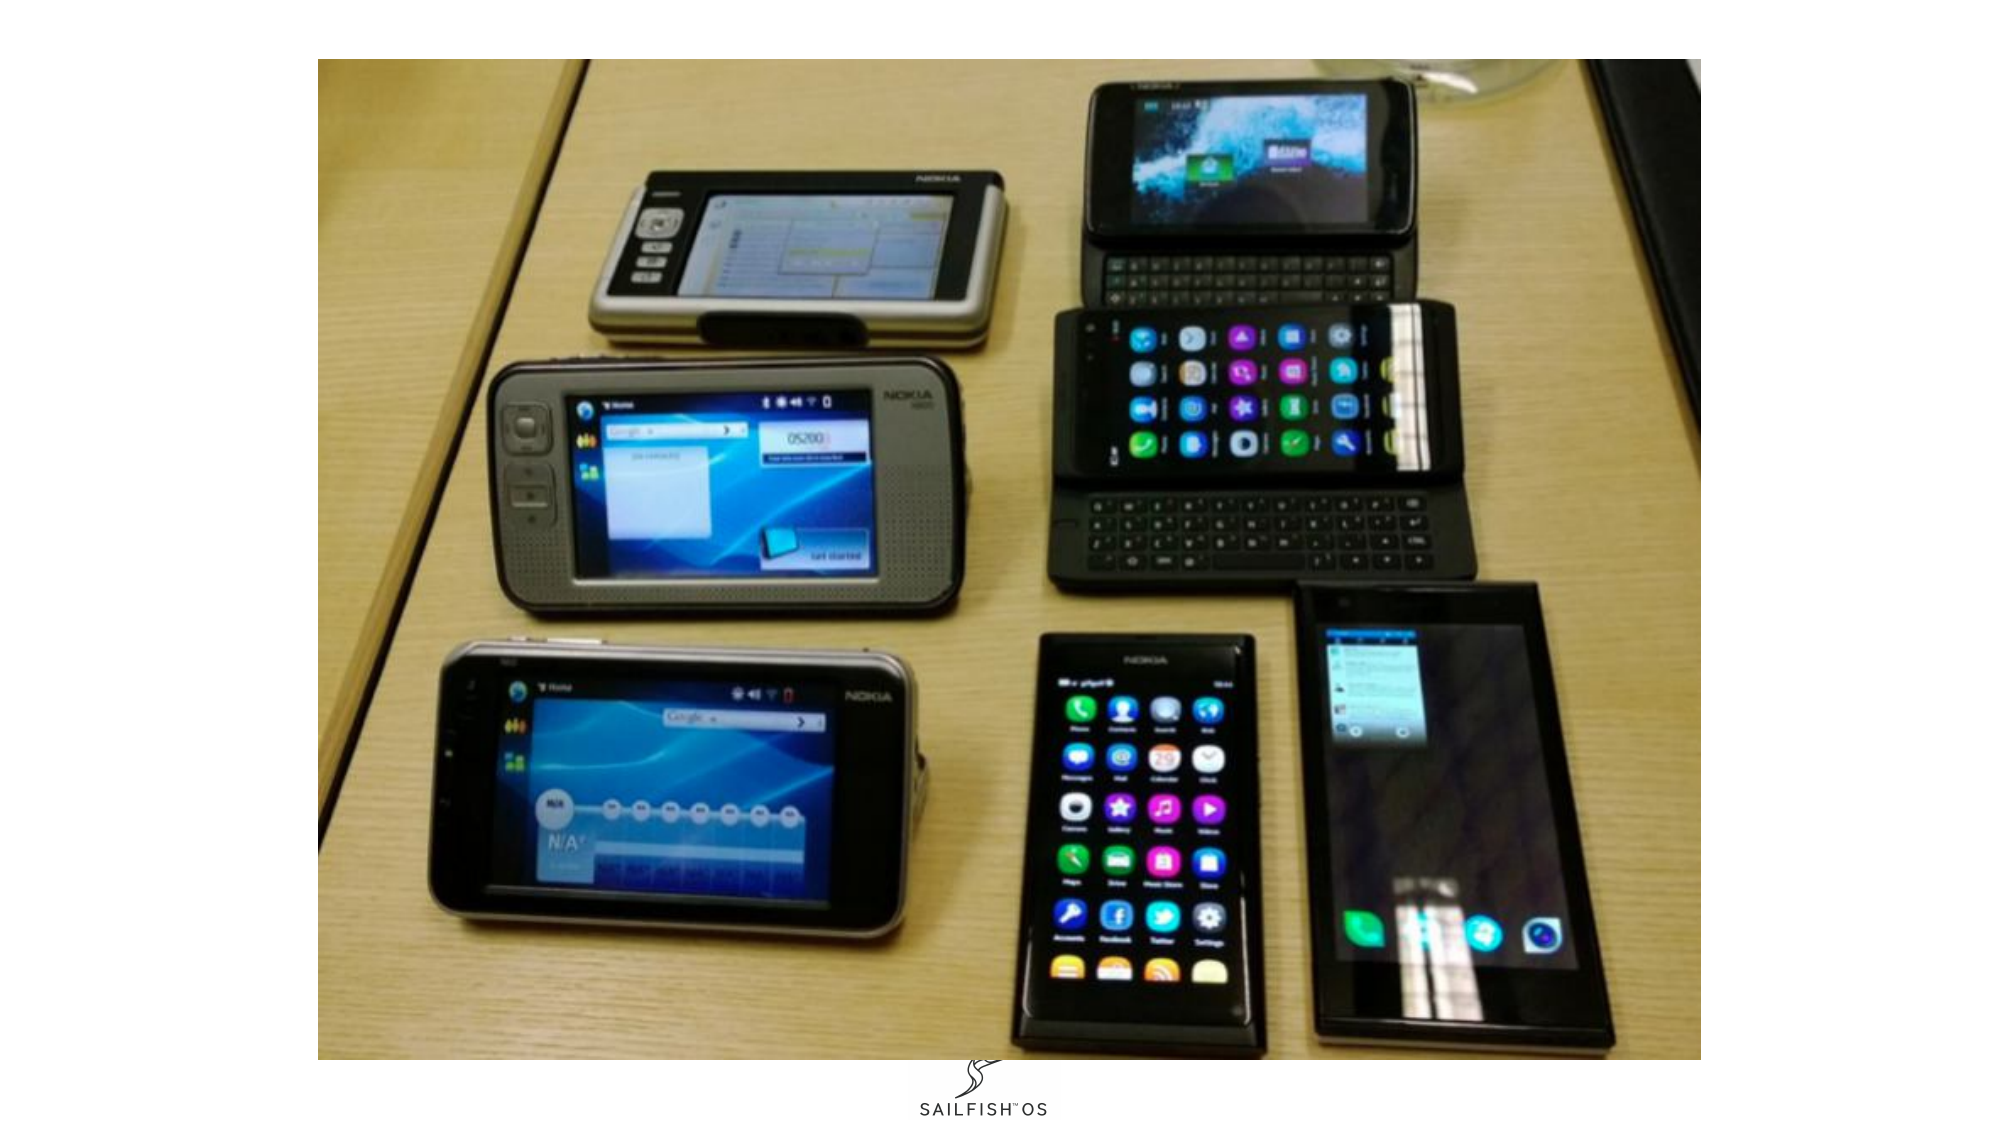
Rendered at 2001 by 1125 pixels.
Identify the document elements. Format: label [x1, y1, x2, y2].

picture [318, 59, 1701, 1120]
